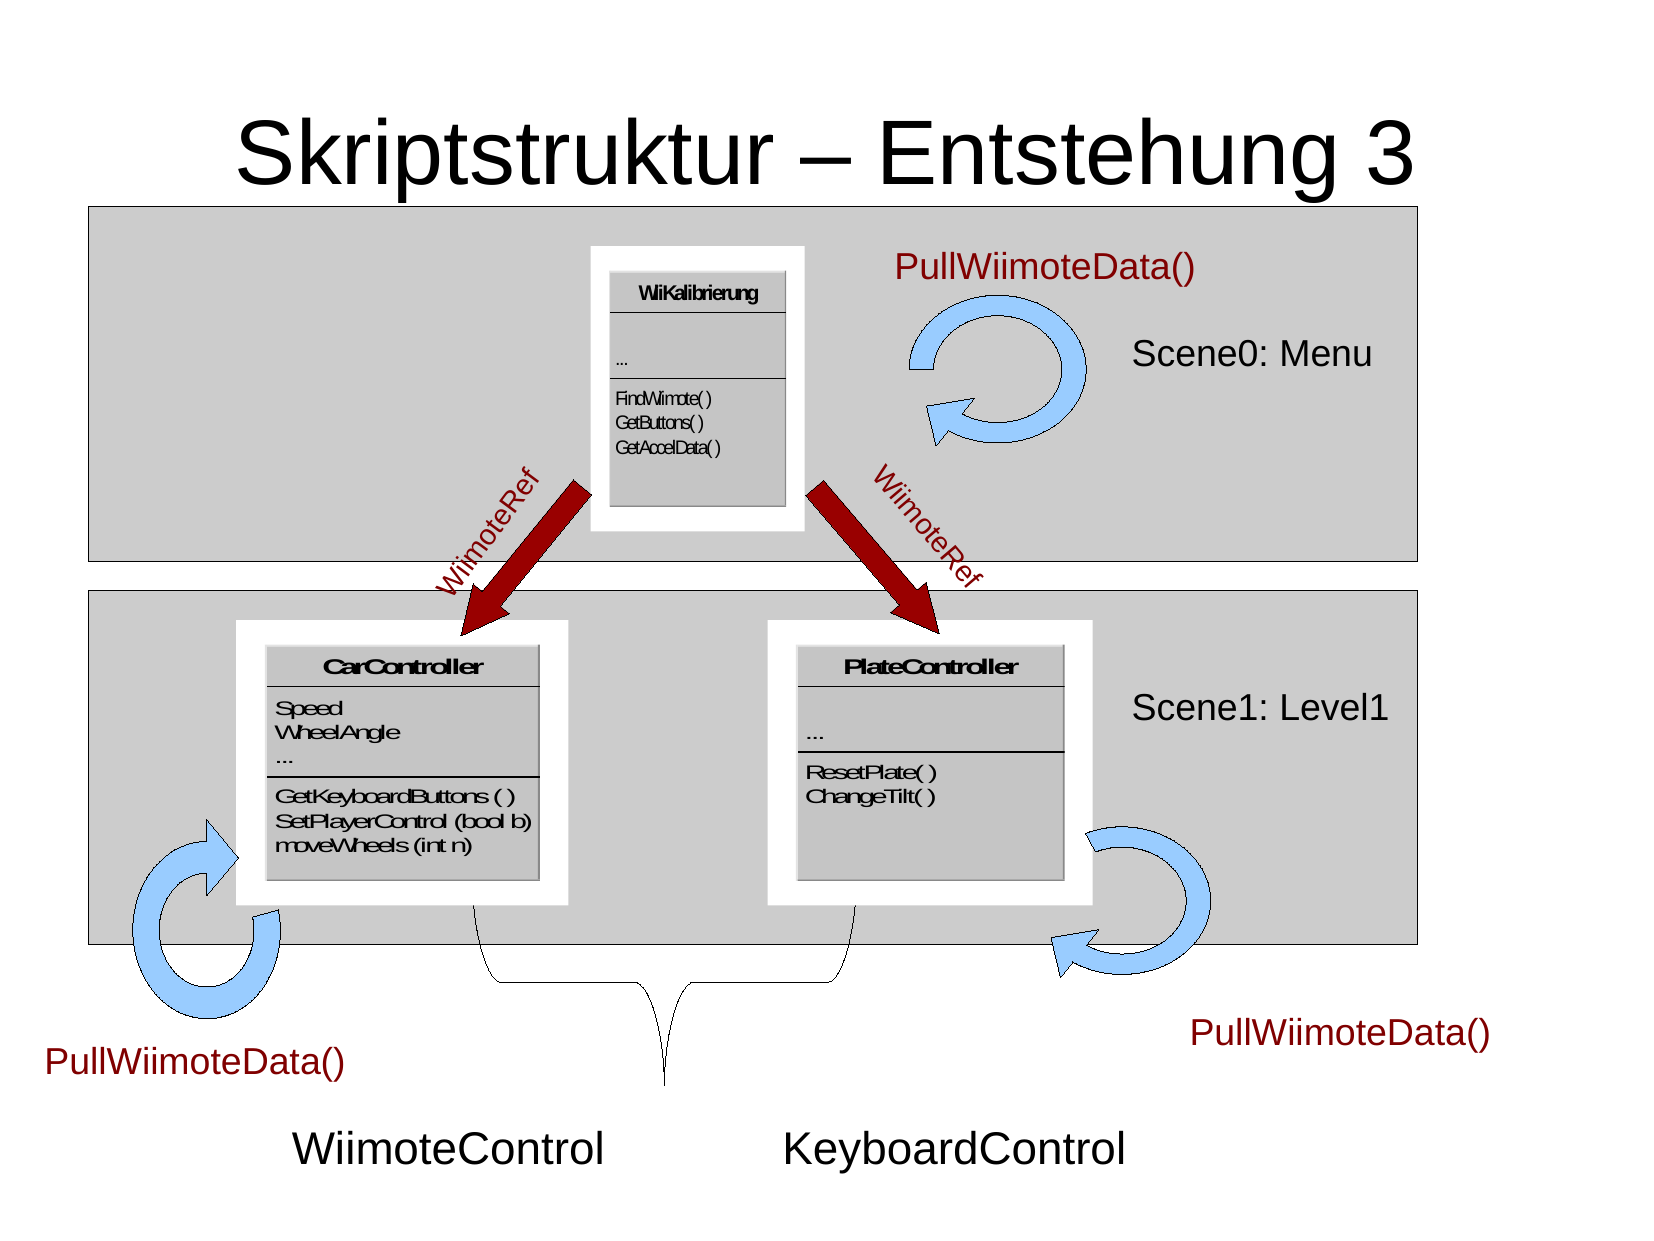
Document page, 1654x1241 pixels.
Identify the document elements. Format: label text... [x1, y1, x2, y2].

text_box [88, 206, 1418, 1019]
text_box PullWiimoteData() [879, 238, 1211, 296]
picture [236, 620, 569, 906]
text_box PullWiimoteData() [1174, 1003, 1506, 1061]
text_box Scene0: Menu [1116, 324, 1388, 382]
text_box Scene1: Level1 [1116, 679, 1405, 737]
text_box PullWiimoteData() [29, 1033, 361, 1091]
picture [767, 620, 1093, 906]
text_box WiimoteRef [414, 446, 562, 621]
picture [590, 246, 805, 532]
text_box KeyboardControl [767, 1115, 1142, 1182]
title Skriptstruktur – Entstehung 3 [82, 49, 1571, 257]
text_box WiimoteRef [850, 442, 1004, 612]
text_box WiimoteControl [277, 1115, 621, 1182]
